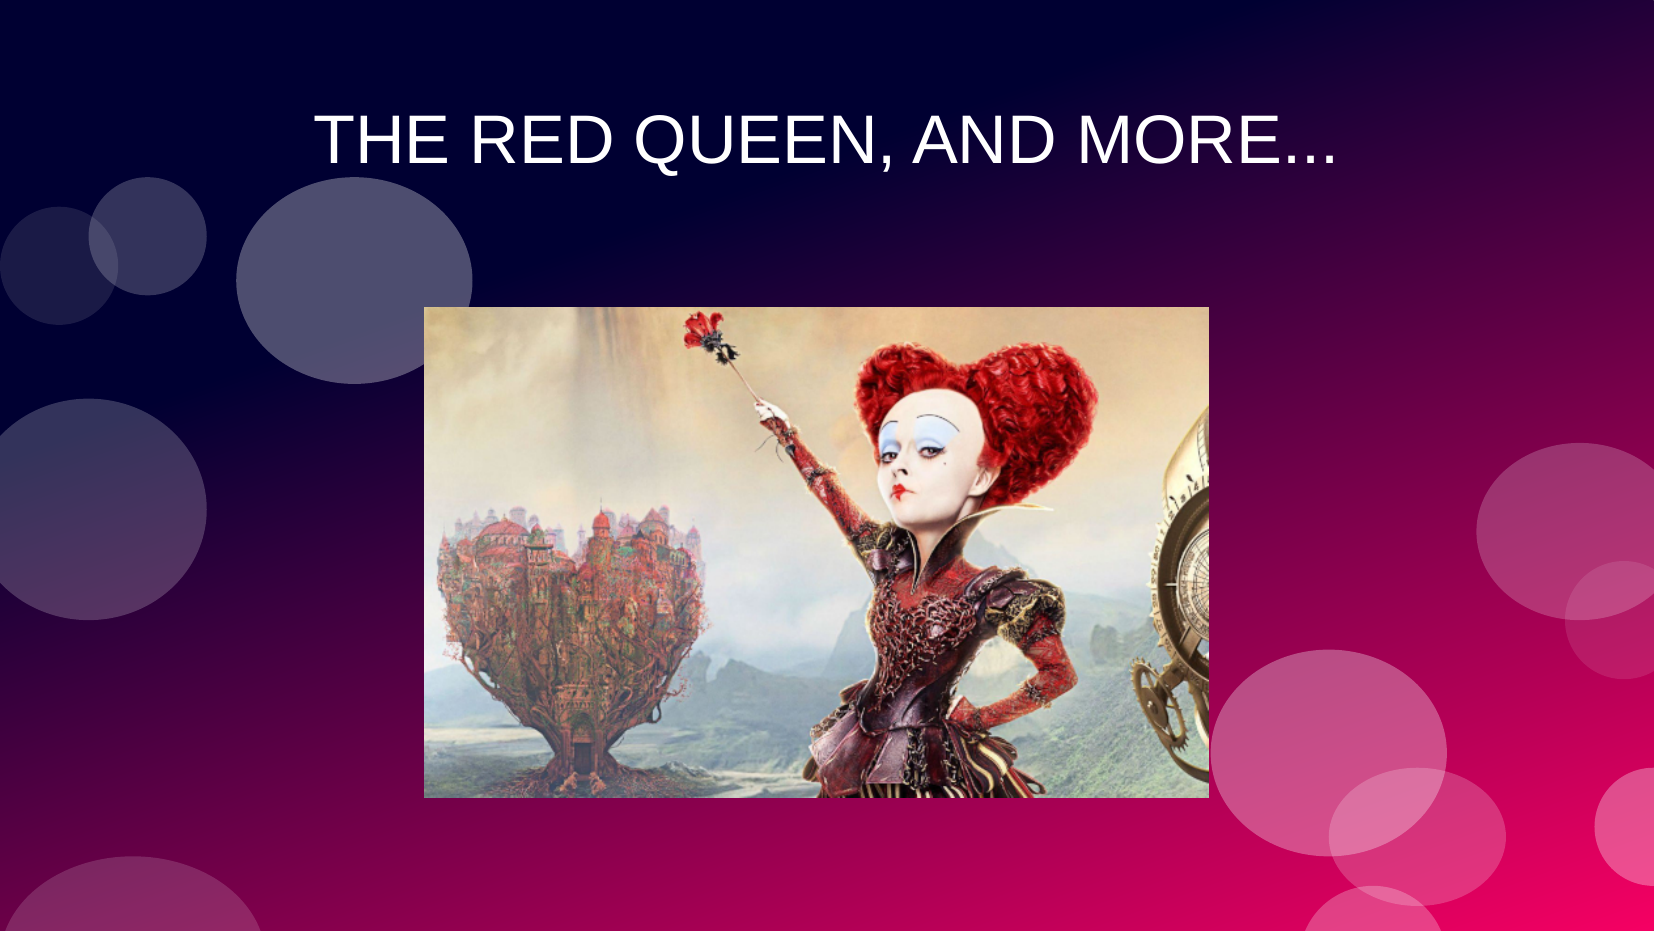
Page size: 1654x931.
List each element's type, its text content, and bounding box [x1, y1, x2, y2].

picture [424, 307, 1209, 798]
title THE RED QUEEN, AND MORE... [82, 62, 1571, 218]
